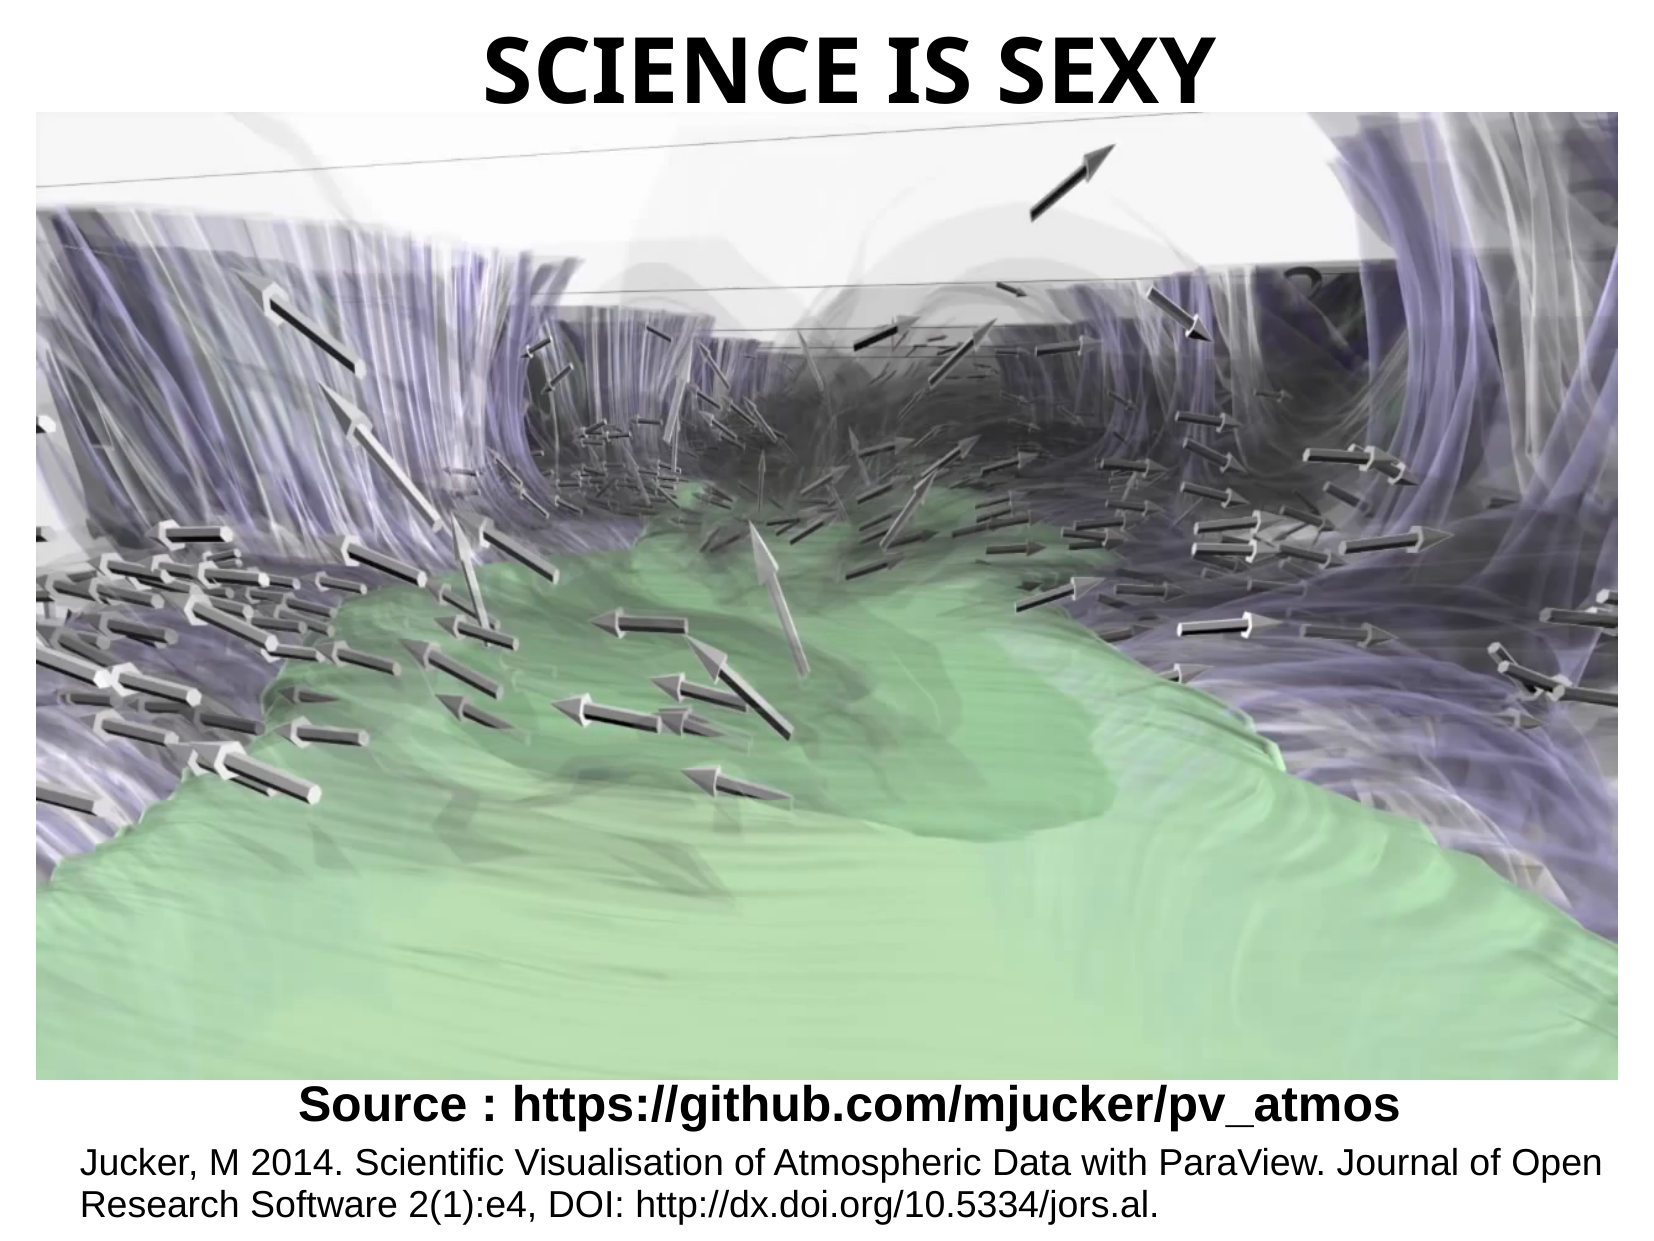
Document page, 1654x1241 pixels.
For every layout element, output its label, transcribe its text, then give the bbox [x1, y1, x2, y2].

text_box [35, 112, 1619, 1081]
text_box Jucker, M 2014. Scientific Visualisation of Atmospheric Data with ParaView. Journal of Open Research Software 2(1):e4, DOI: http://dx.doi.org/10.5334/jors.al. [64, 1133, 1648, 1233]
text_box Source : https://github.com/mjucker/pv_atmos [283, 1068, 1459, 1133]
title SCIENCE IS SEXY [106, 0, 1595, 112]
